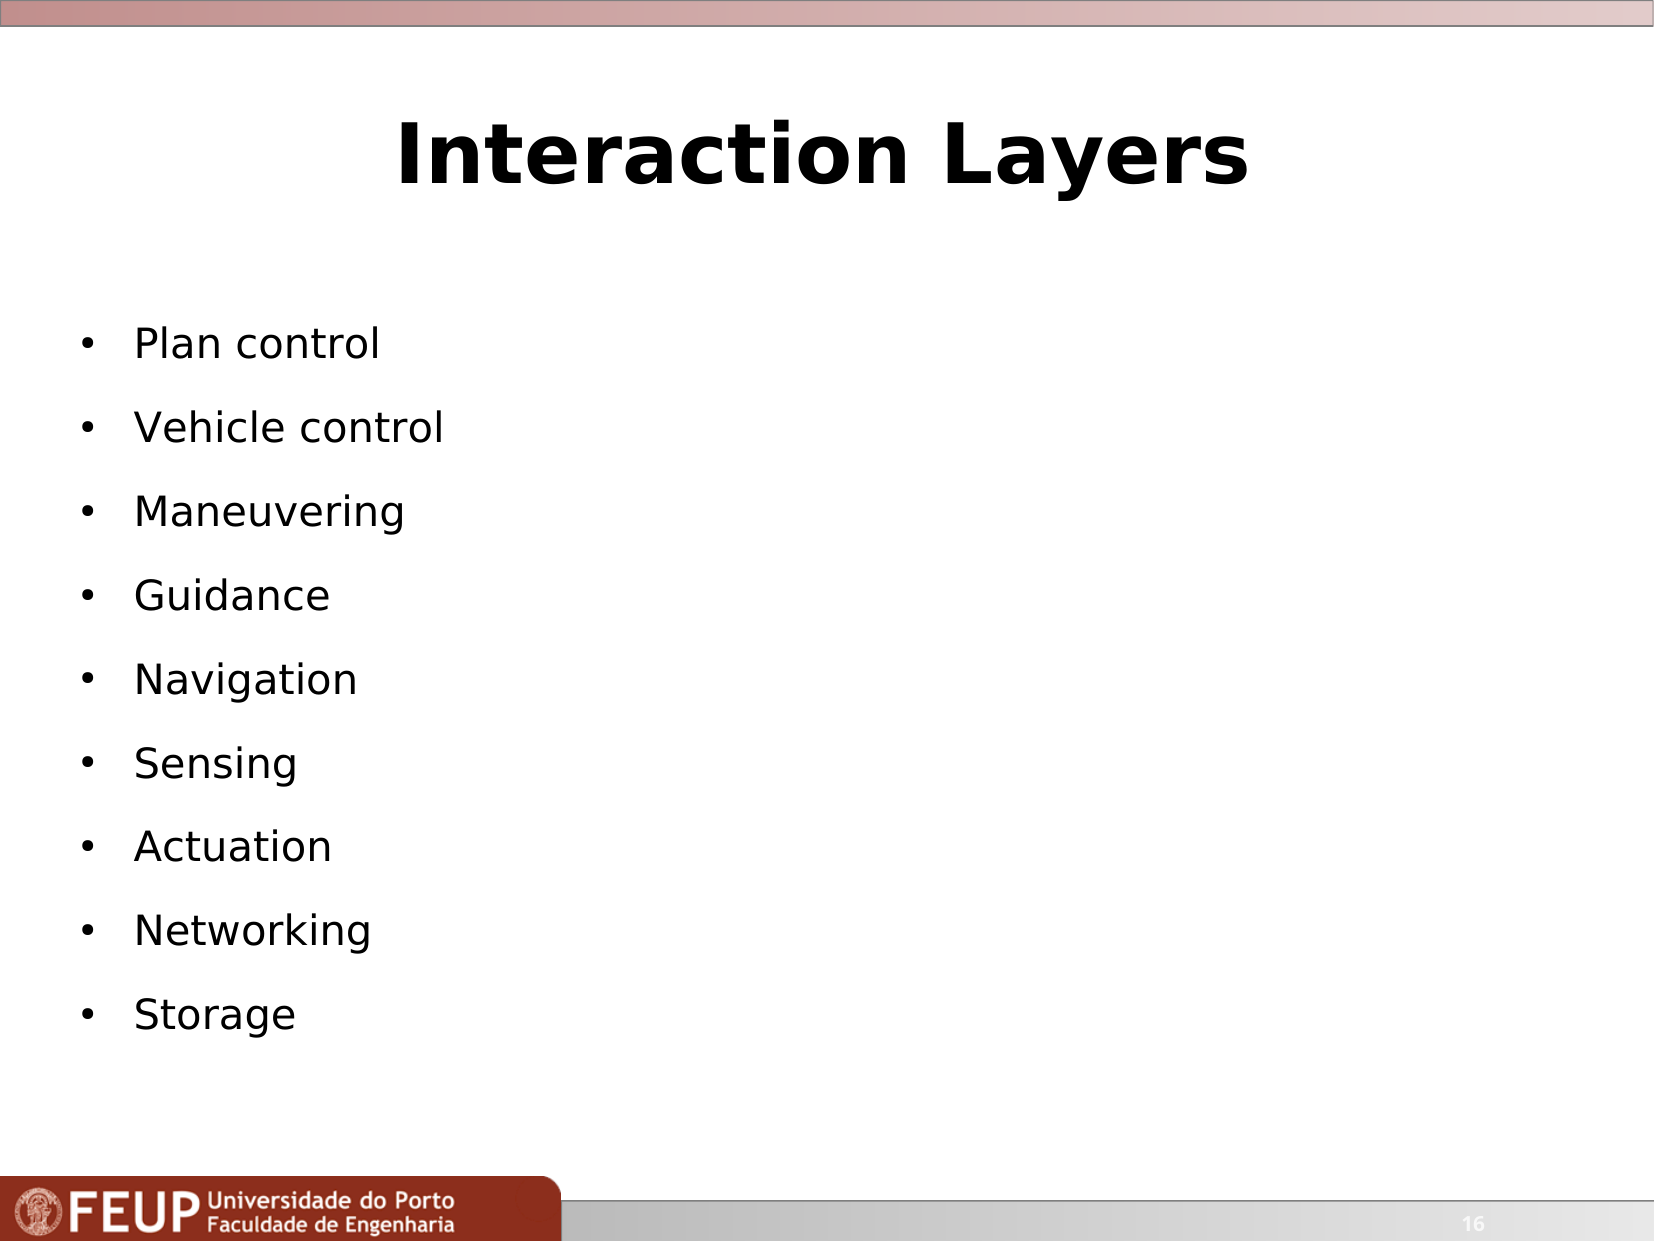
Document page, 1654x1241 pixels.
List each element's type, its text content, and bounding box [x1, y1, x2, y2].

list Plan control Vehicle control Maneuvering Guidance Navigation Sensing Actuation Networking Storage [62, 319, 1589, 1040]
title Interaction Layers [64, 70, 1582, 239]
picture [0, 1176, 561, 1241]
